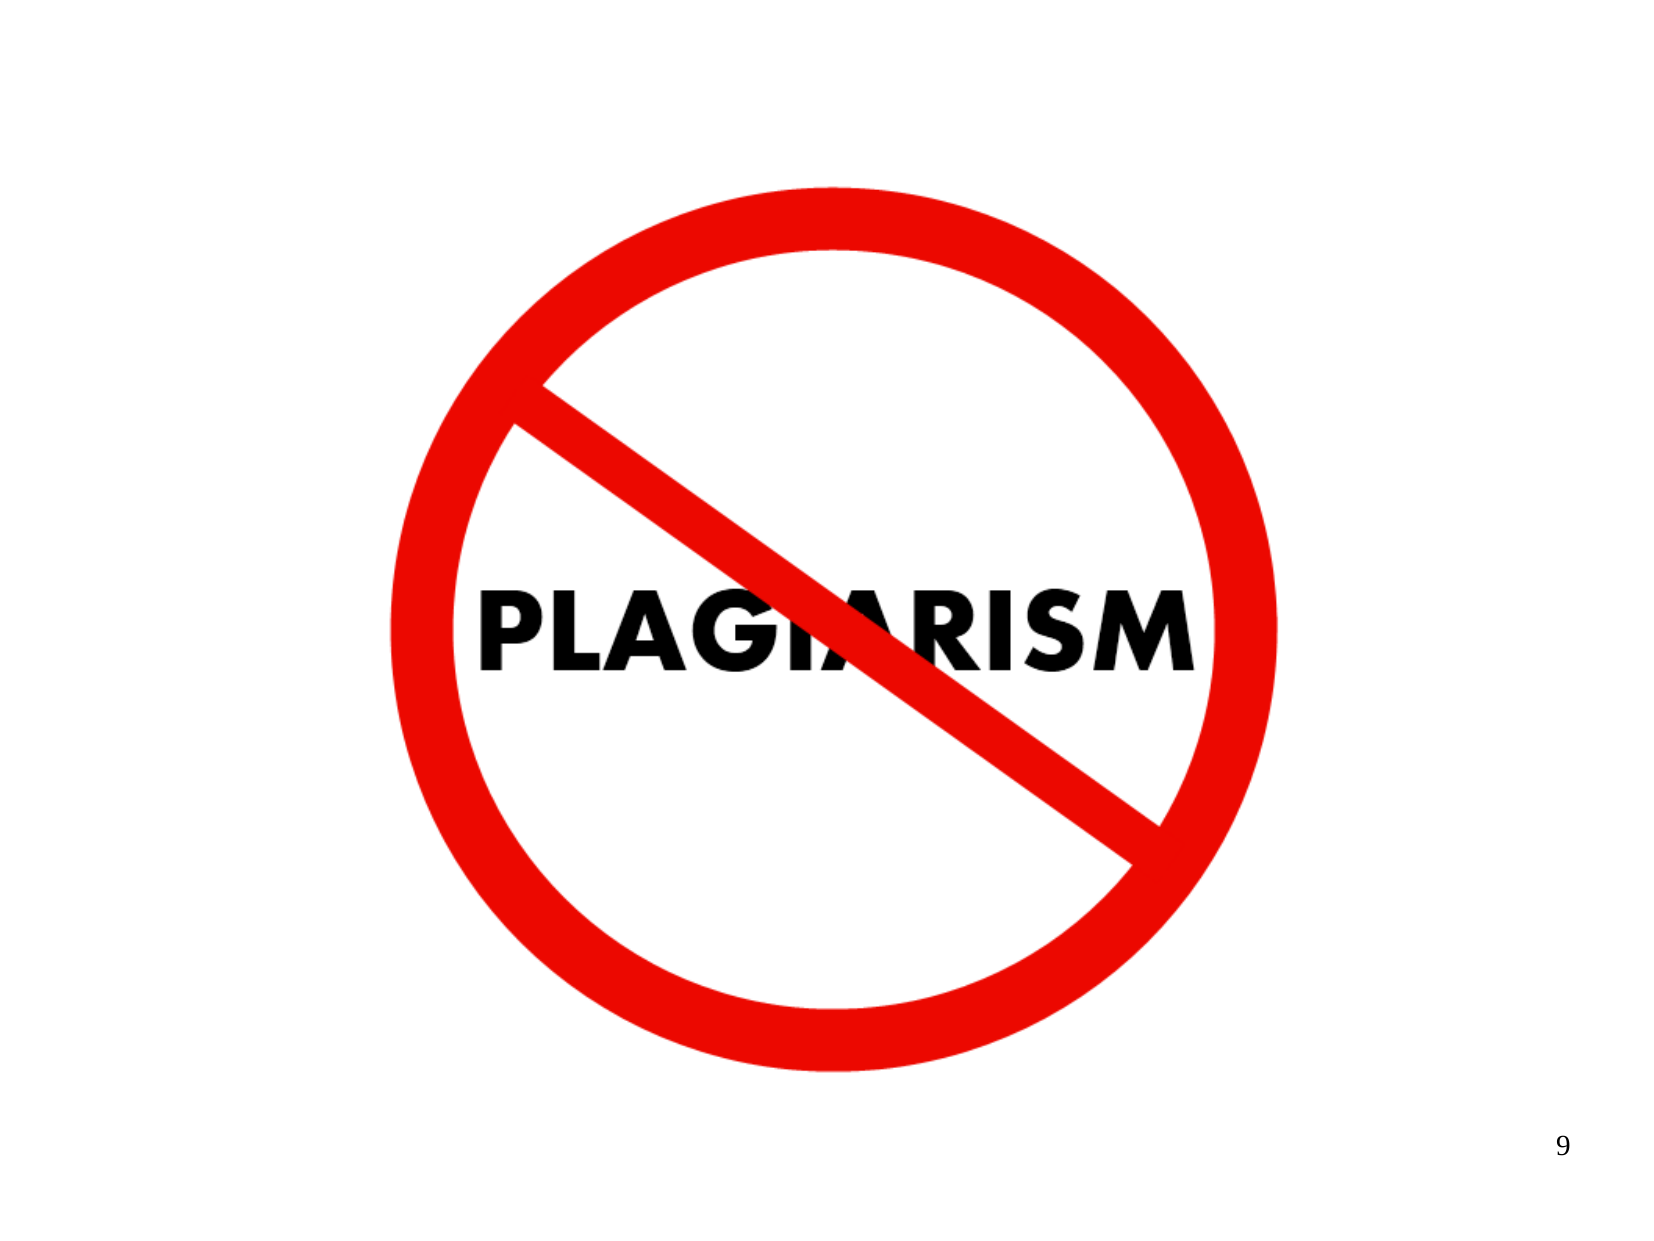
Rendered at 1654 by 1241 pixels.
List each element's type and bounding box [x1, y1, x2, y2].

picture [293, 154, 1372, 1093]
